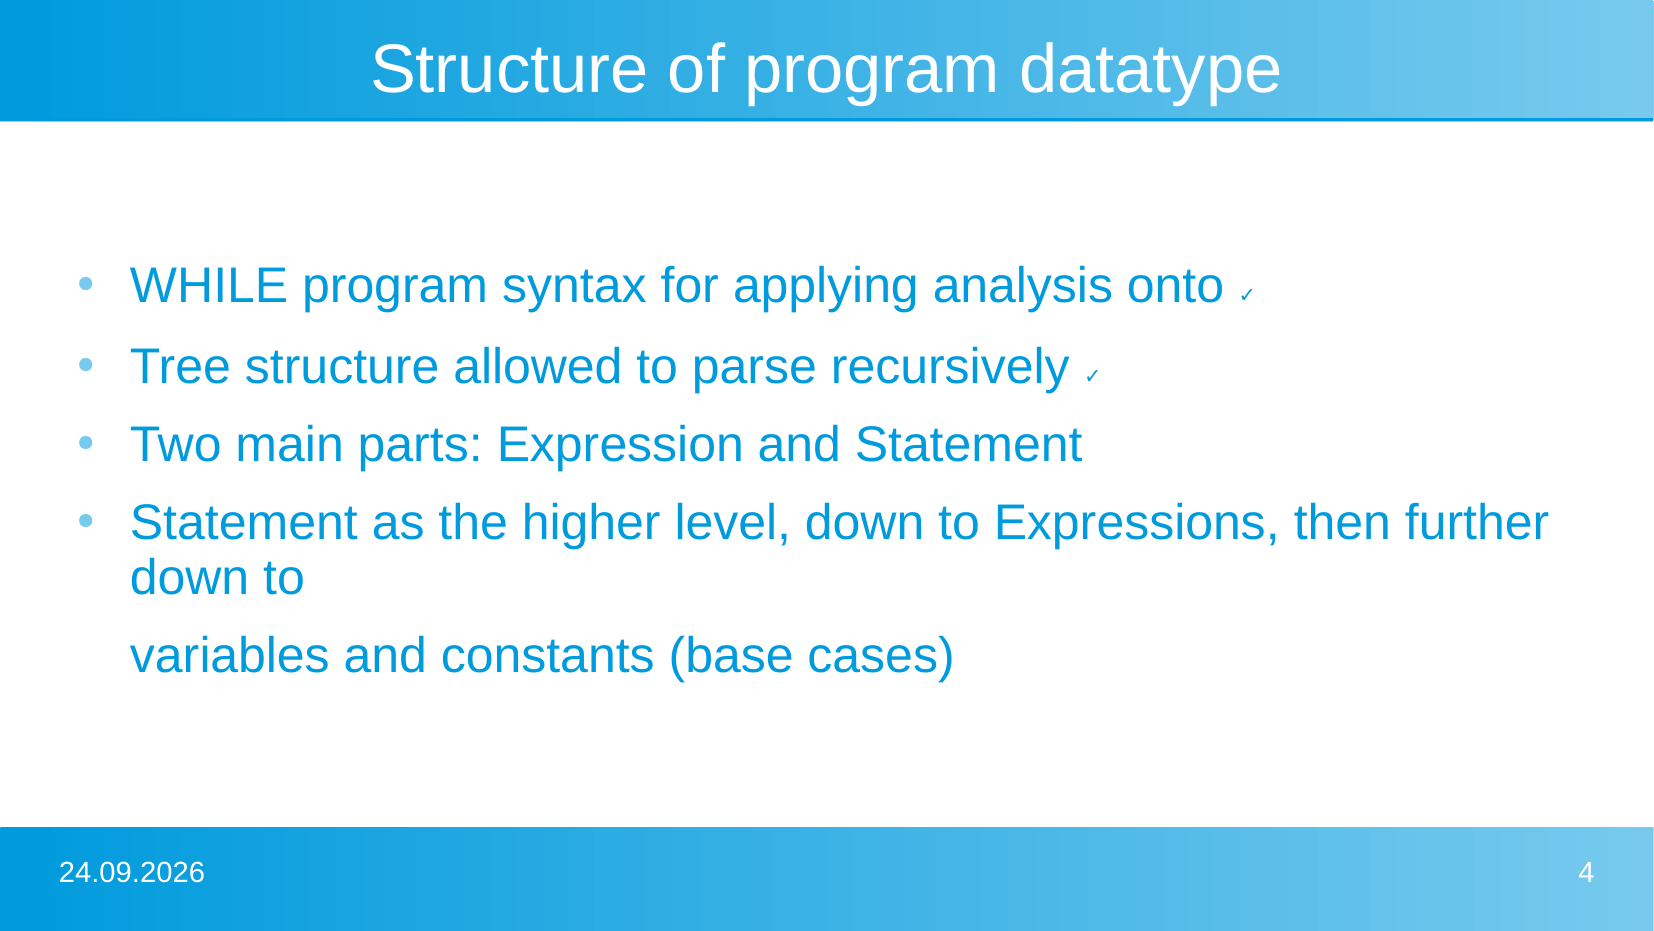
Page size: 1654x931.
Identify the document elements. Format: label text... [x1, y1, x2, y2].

title Structure of program datatype [59, 29, 1595, 108]
list WHILE program syntax for applying analysis onto ✓ Tree structure allowed to parse recursively ✓ Two main parts: Expression and Statement Statement as the higher level, down to Expressions, then further down to variables and constants (base cases) [59, 177, 1595, 768]
